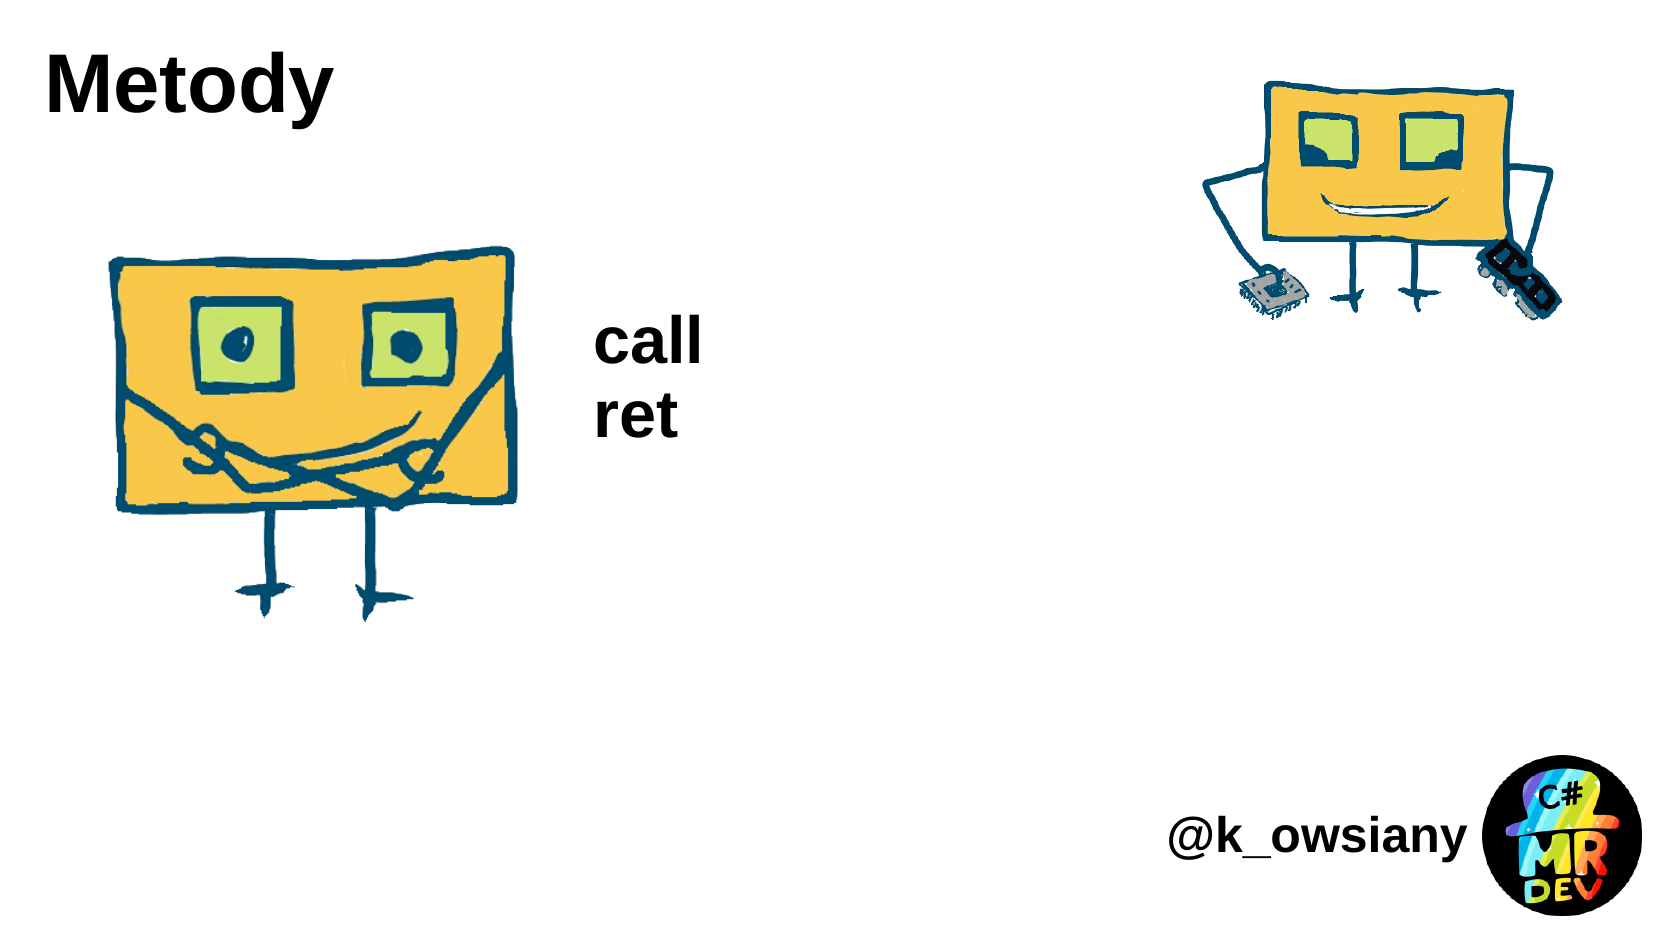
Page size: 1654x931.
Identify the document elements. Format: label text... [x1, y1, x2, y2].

text_box Metody [29, 29, 886, 138]
text_box call ret [578, 295, 839, 701]
picture [1482, 755, 1642, 916]
picture [1198, 78, 1565, 326]
picture [100, 242, 525, 626]
